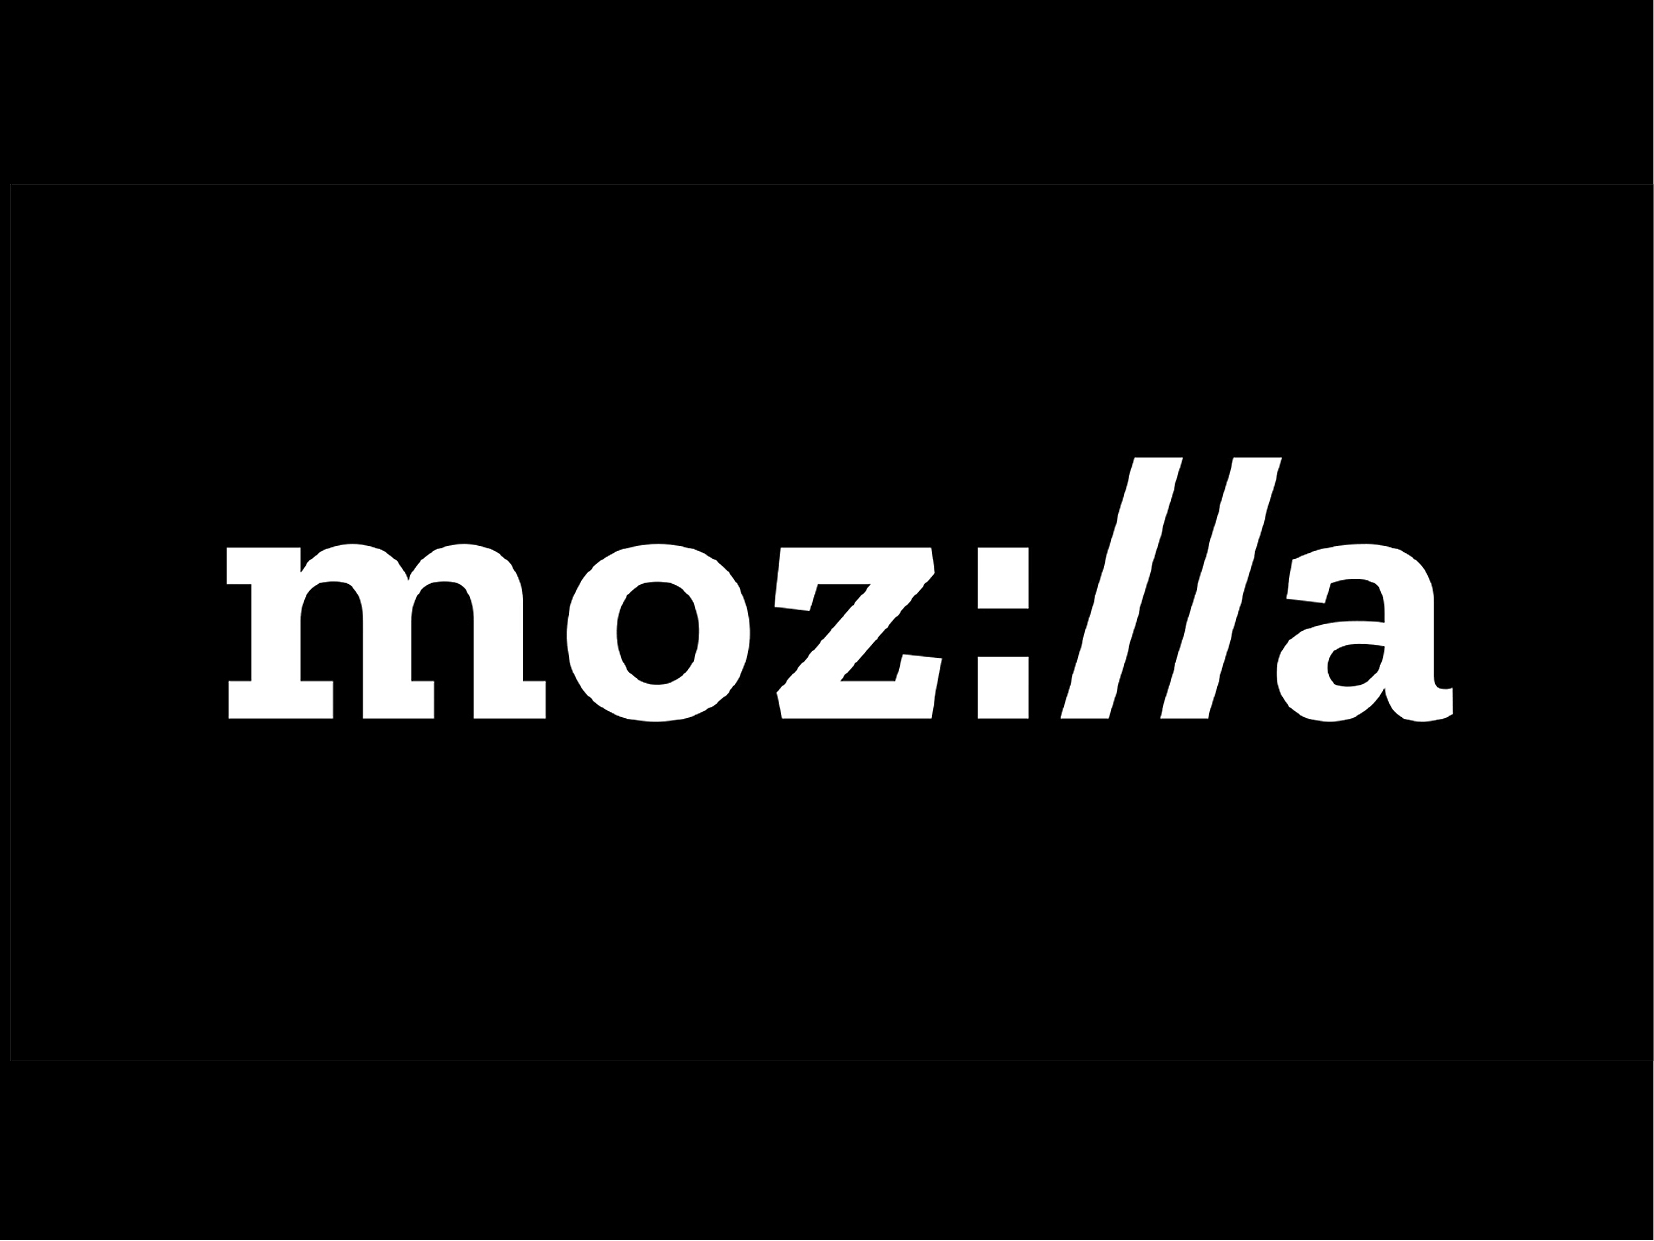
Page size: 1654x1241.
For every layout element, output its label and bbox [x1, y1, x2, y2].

picture [10, 184, 1654, 1061]
